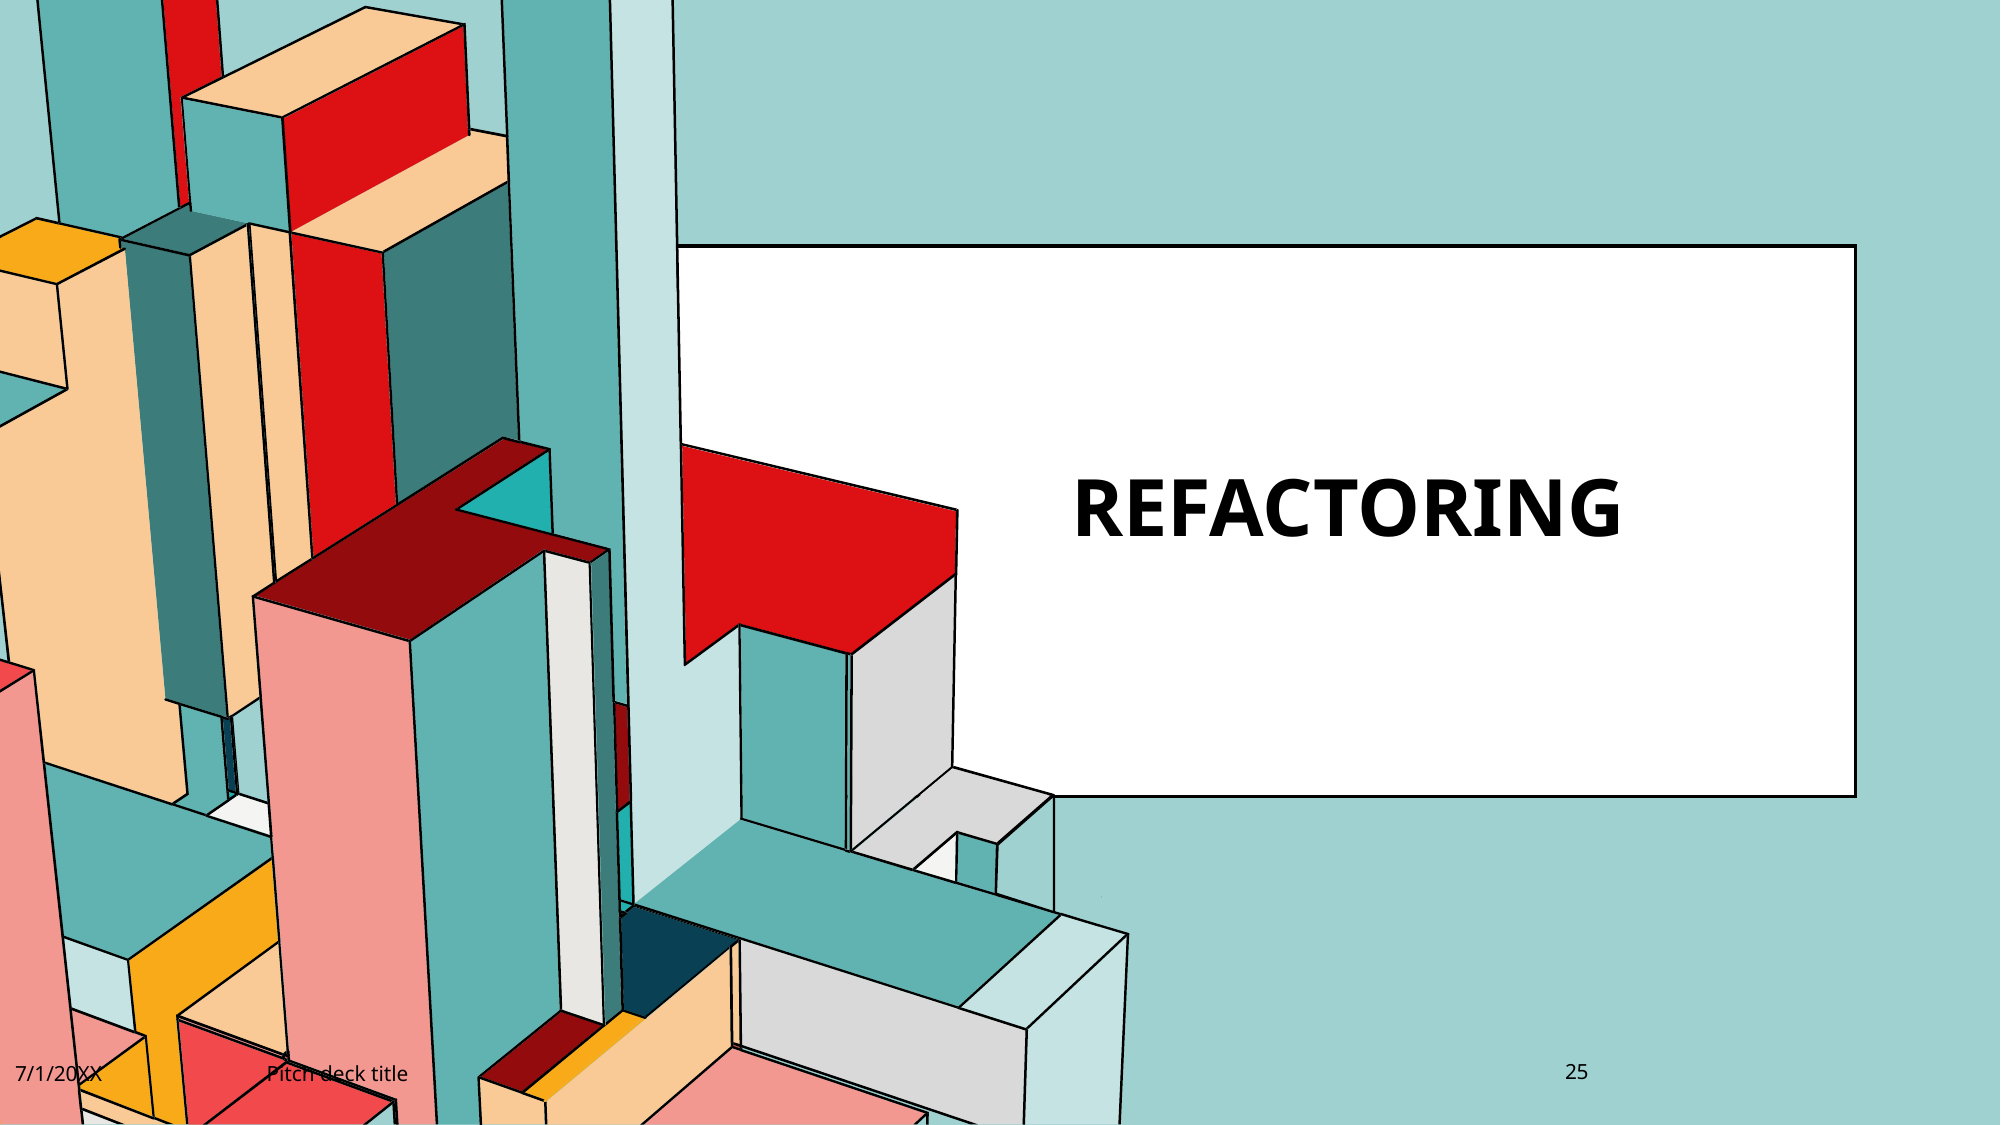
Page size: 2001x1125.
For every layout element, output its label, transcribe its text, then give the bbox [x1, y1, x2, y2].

text_box Pitch deck title [0, 1042, 676, 1103]
text_box 15 [1550, 1042, 2000, 1103]
title refactoring [1056, 307, 1775, 562]
